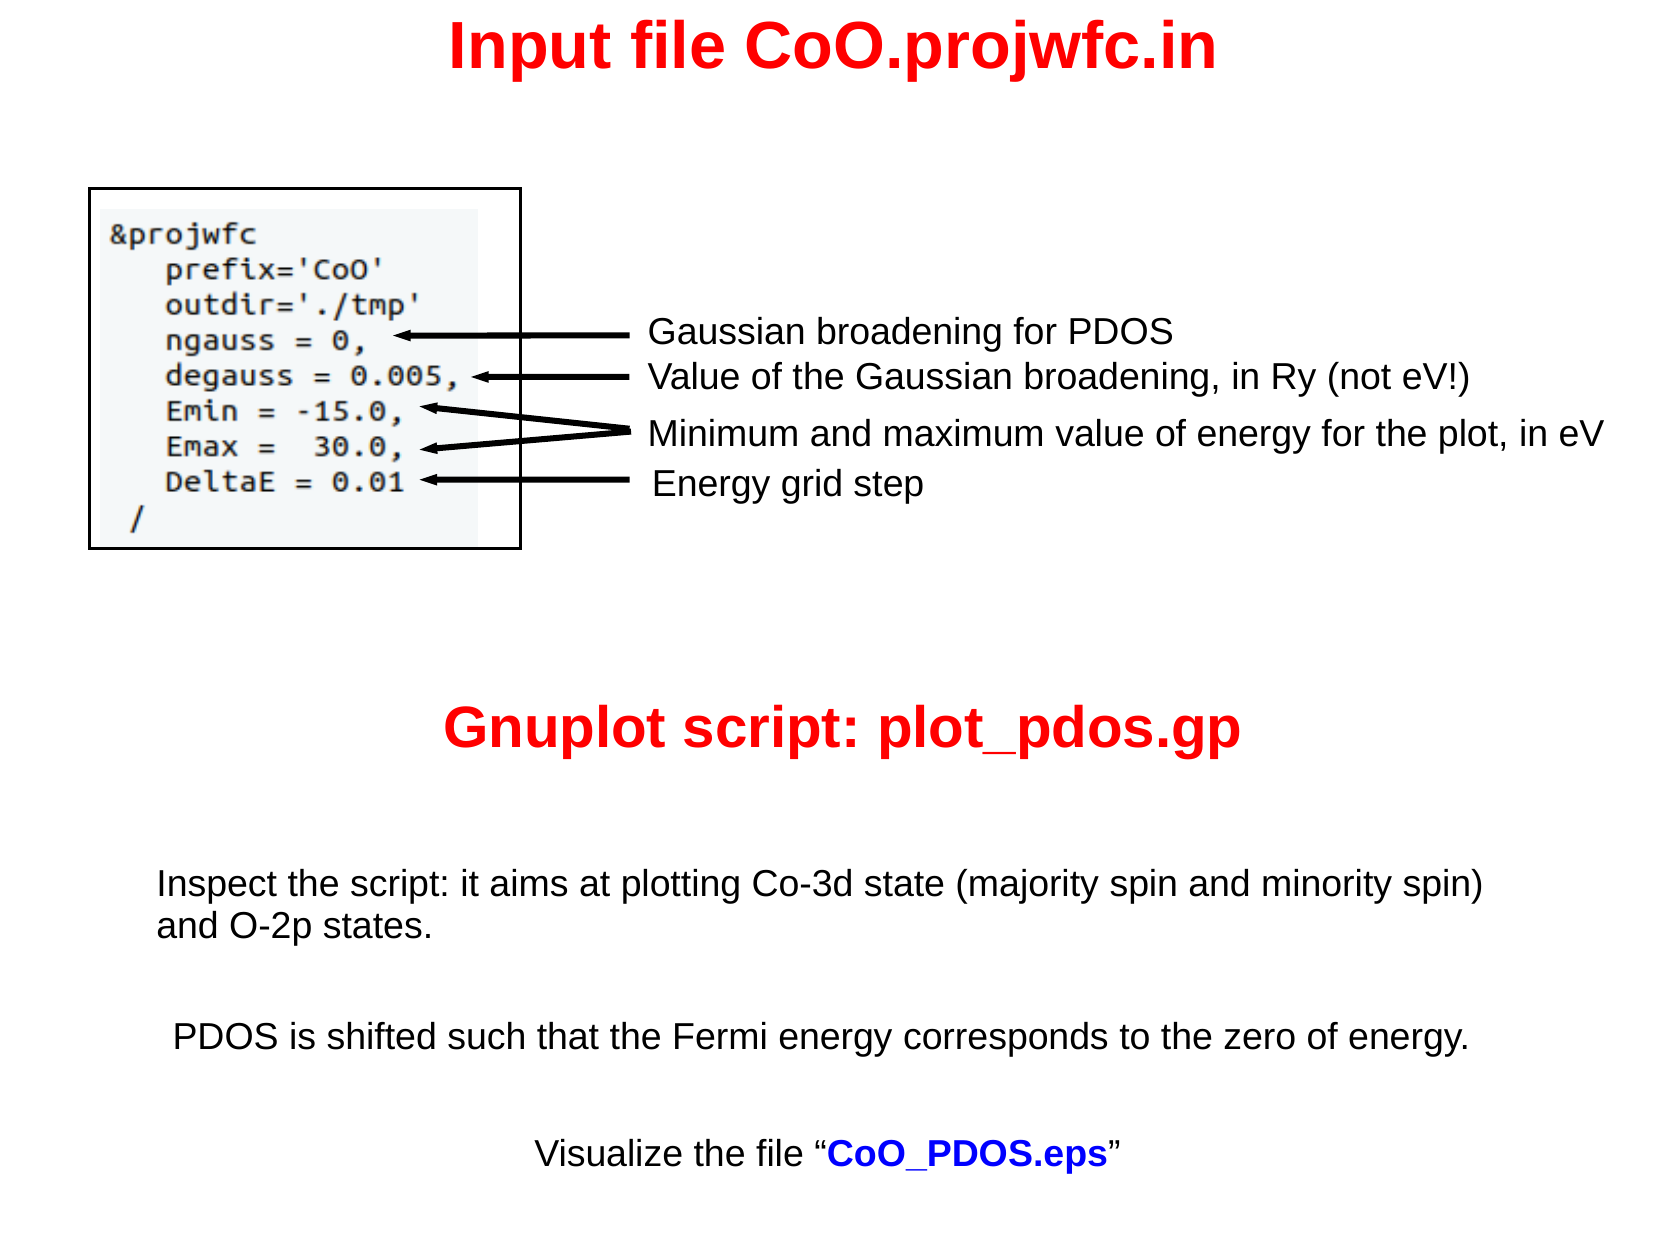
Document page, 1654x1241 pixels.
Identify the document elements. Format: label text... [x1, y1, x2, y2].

text_box Inspect the script: it aims at plotting Co-3d state (majority spin and minority spin) and O-2p states. [141, 855, 1502, 955]
text_box PDOS is shifted such that the Fermi energy corresponds to the zero of energy. [157, 1008, 1491, 1066]
picture [100, 209, 478, 547]
text_box Minimum and maximum value of energy for the plot, in eV [632, 404, 1622, 462]
title Gnuplot script: plot_pdos.gp [348, 687, 1339, 762]
text_box Visualize the file “CoO_PDOS.eps” [519, 1125, 1147, 1183]
text_box Value of the Gaussian broadening, in Ry (not eV!) [632, 347, 1491, 404]
title Input file CoO.projwfc.in [90, 0, 1579, 88]
text_box Energy grid step [637, 455, 1264, 513]
text_box Gaussian broadening for PDOS [632, 302, 1303, 347]
